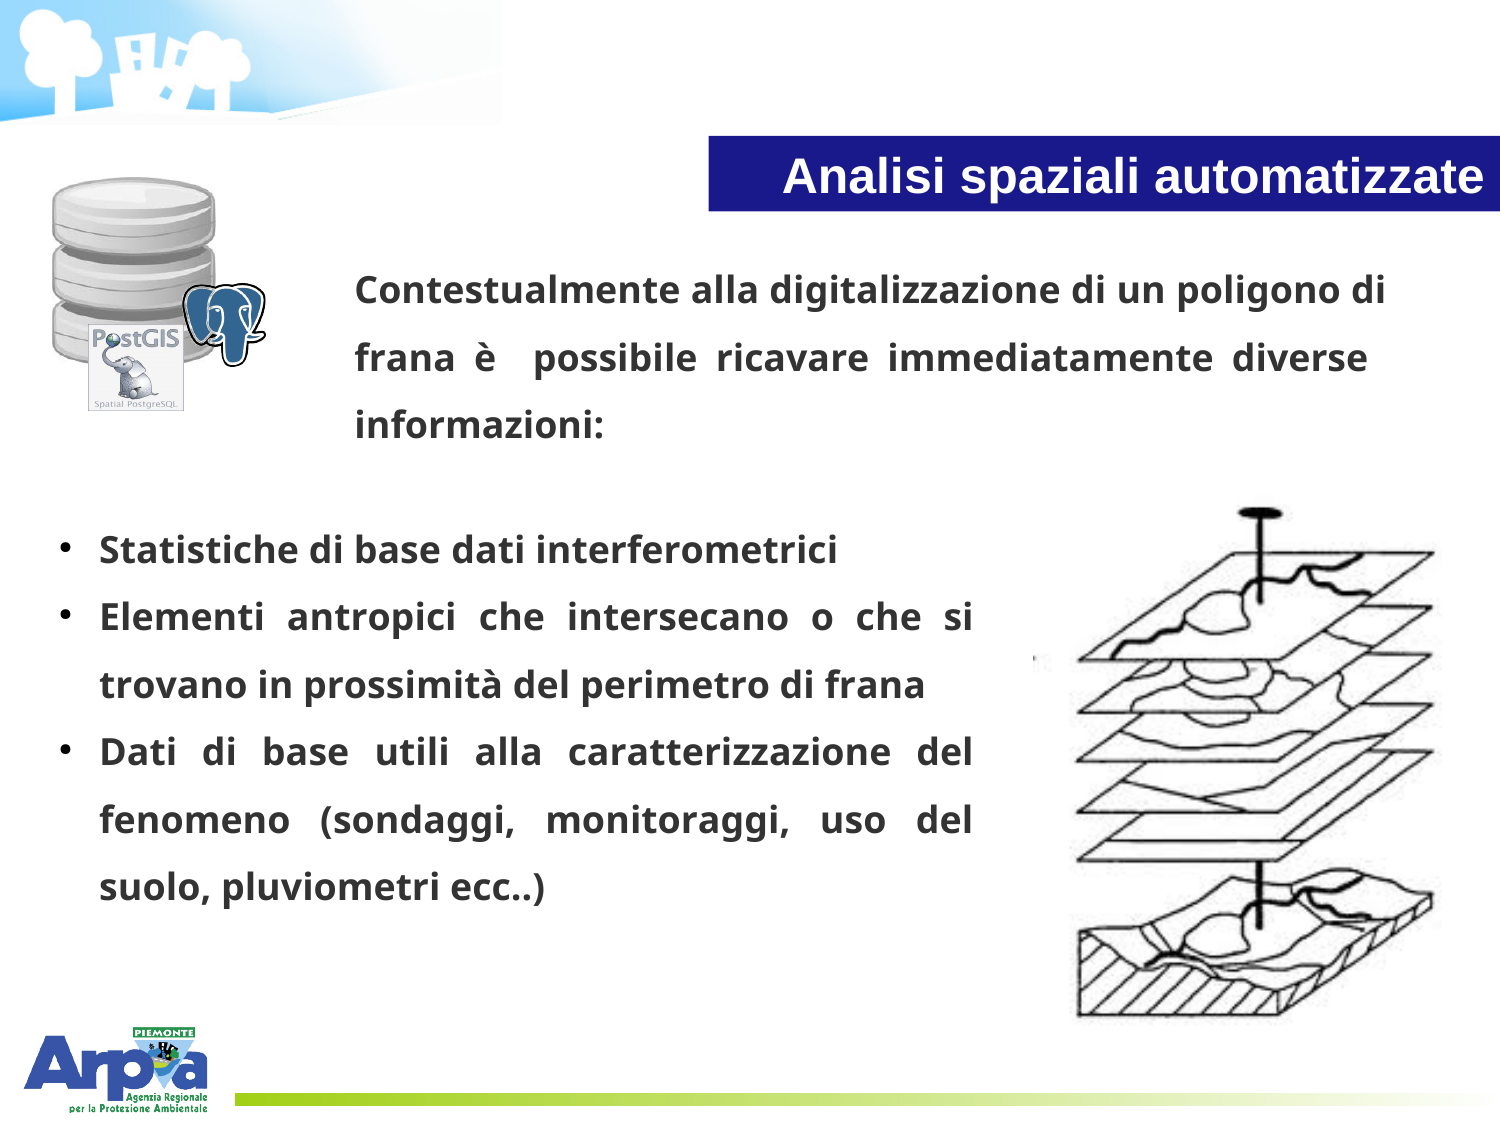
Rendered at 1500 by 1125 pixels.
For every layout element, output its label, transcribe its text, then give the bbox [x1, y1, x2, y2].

picture [1033, 450, 1477, 1063]
text_box Contestualmente alla digitalizzazione di un poligono di frana è possibile ricavare immediatamente diverse informazioni: [295, 236, 1447, 455]
picture [0, 0, 502, 125]
title Analisi spaziali automatizzate [708, 135, 1500, 212]
text_box Statistiche di base dati interferometrici Elementi antropici che intersecano o che si trovano in prossimità del perimetro di frana Dati di base utili alla caratterizzazione del fenomeno (sondaggi, monitoraggi, uso del suolo, pluviometri ecc..) [0, 495, 1033, 984]
picture [52, 177, 266, 411]
